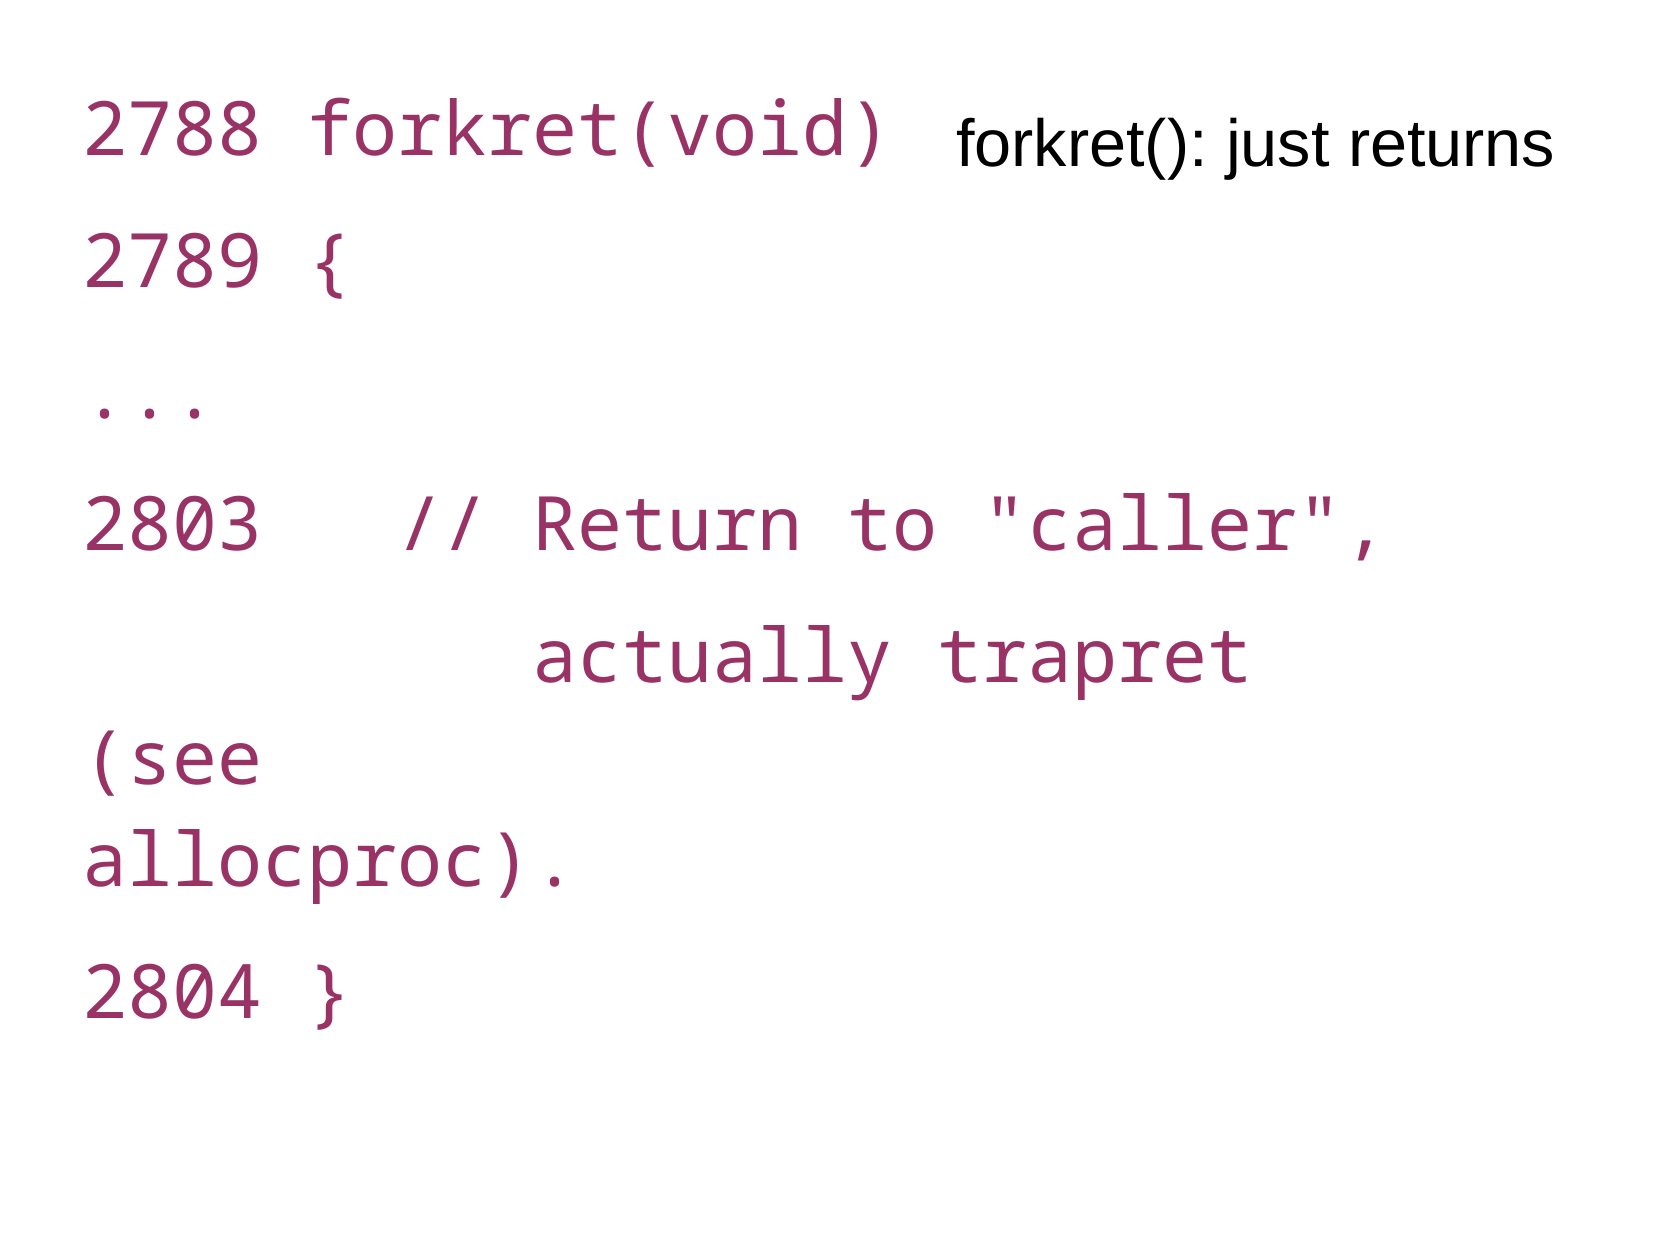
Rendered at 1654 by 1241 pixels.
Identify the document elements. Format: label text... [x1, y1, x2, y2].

list 2788 forkret(void) 2789 { ... 2803 // Return to "caller", actually trapret (see allocproc). 2804 } [82, 75, 1463, 1163]
list forkret(): just returns [900, 105, 1613, 301]
